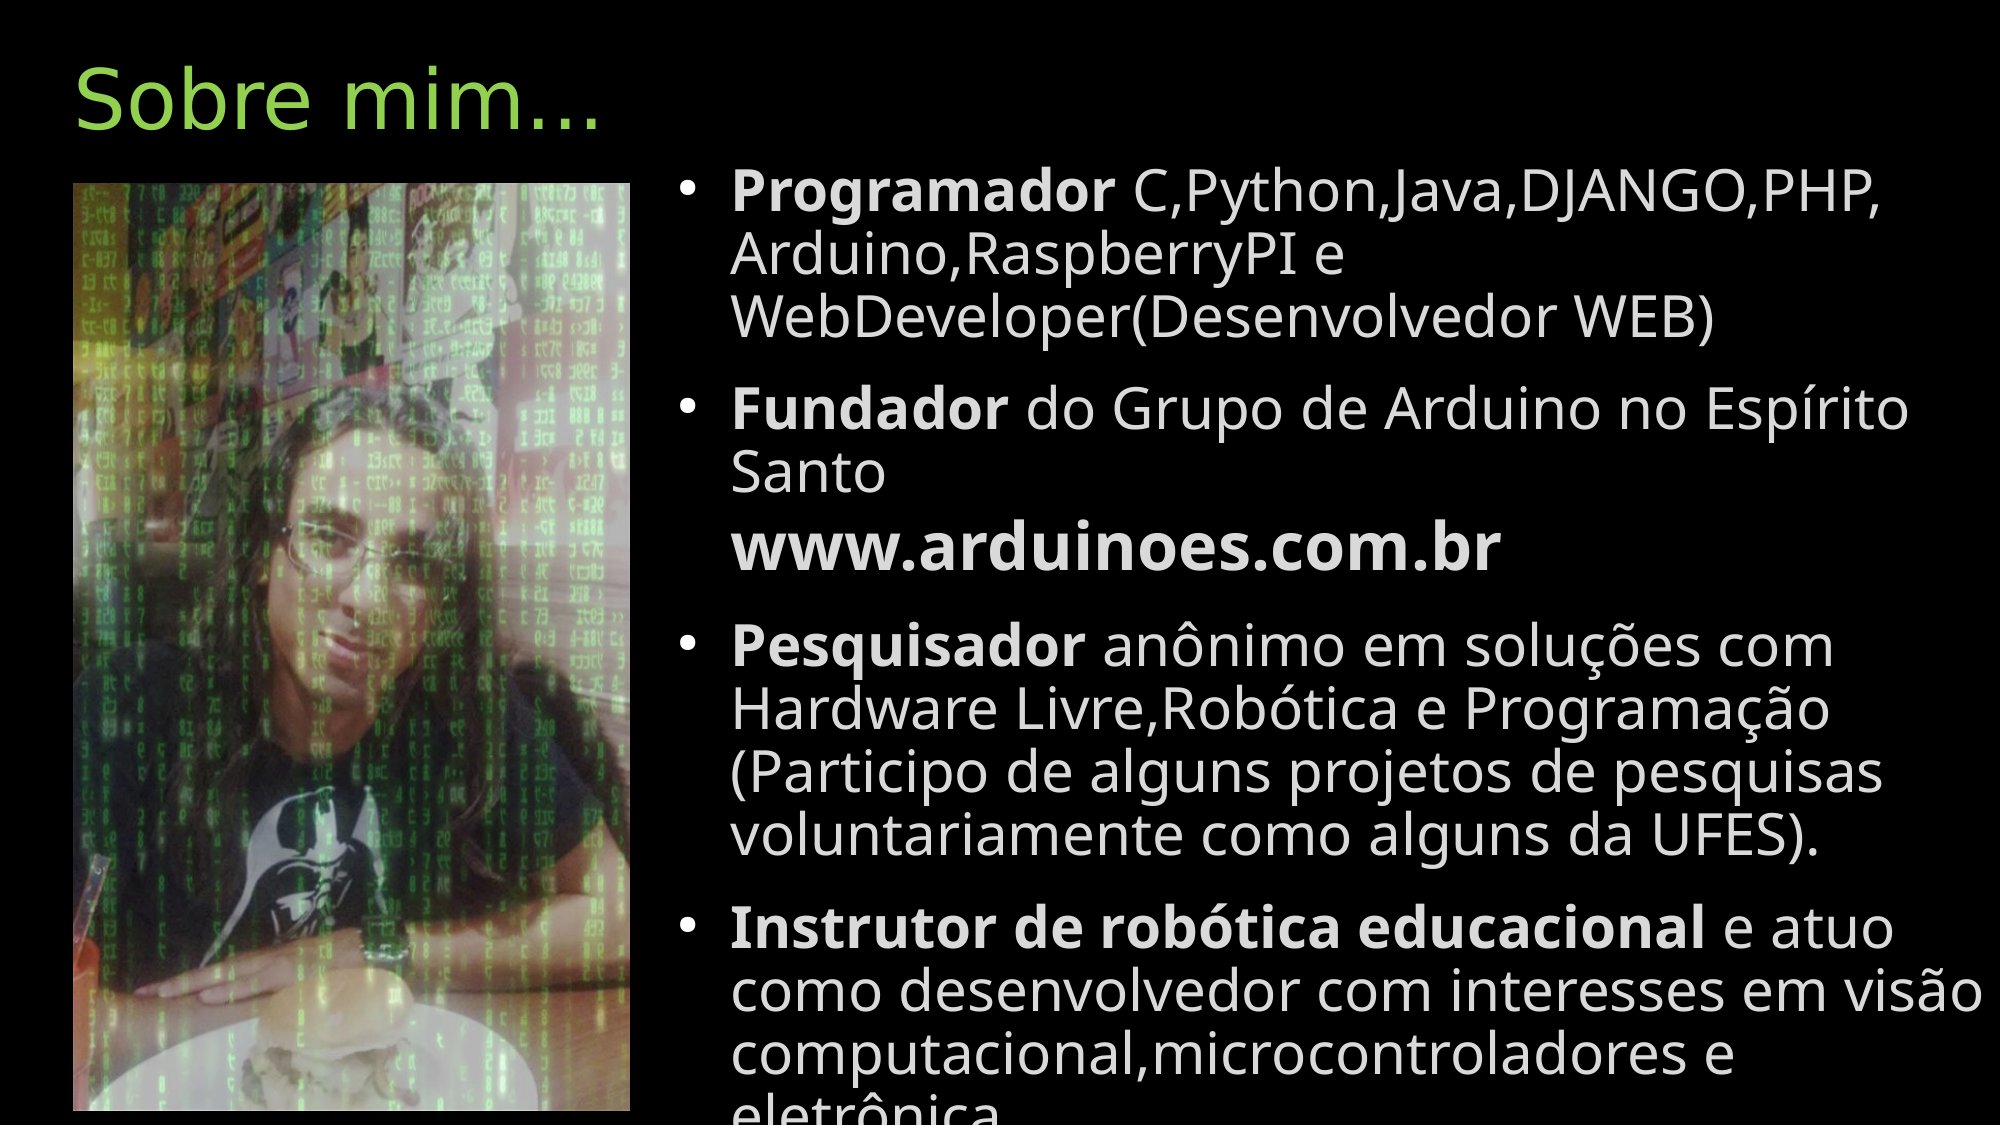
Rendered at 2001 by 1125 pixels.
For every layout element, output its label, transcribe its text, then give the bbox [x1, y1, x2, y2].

title Sobre mim... [59, 23, 1559, 154]
list Programador C,Python,Java,DJANGO,PHP, Arduino,RaspberryPI e WebDeveloper(Desenvolvedor WEB) Fundador do Grupo de Arduino no Espírito Santo www.arduinoes.com.br Pesquisador anônimo em soluções com Hardware Livre,Robótica e Programação (Participo de alguns projetos de pesquisas voluntariamente como alguns da UFES). Instrutor de robótica educacional e atuo como desenvolvedor com interesses em visão computacional,microcontroladores e eletrônica. [644, 153, 2000, 1125]
picture [73, 183, 630, 1111]
